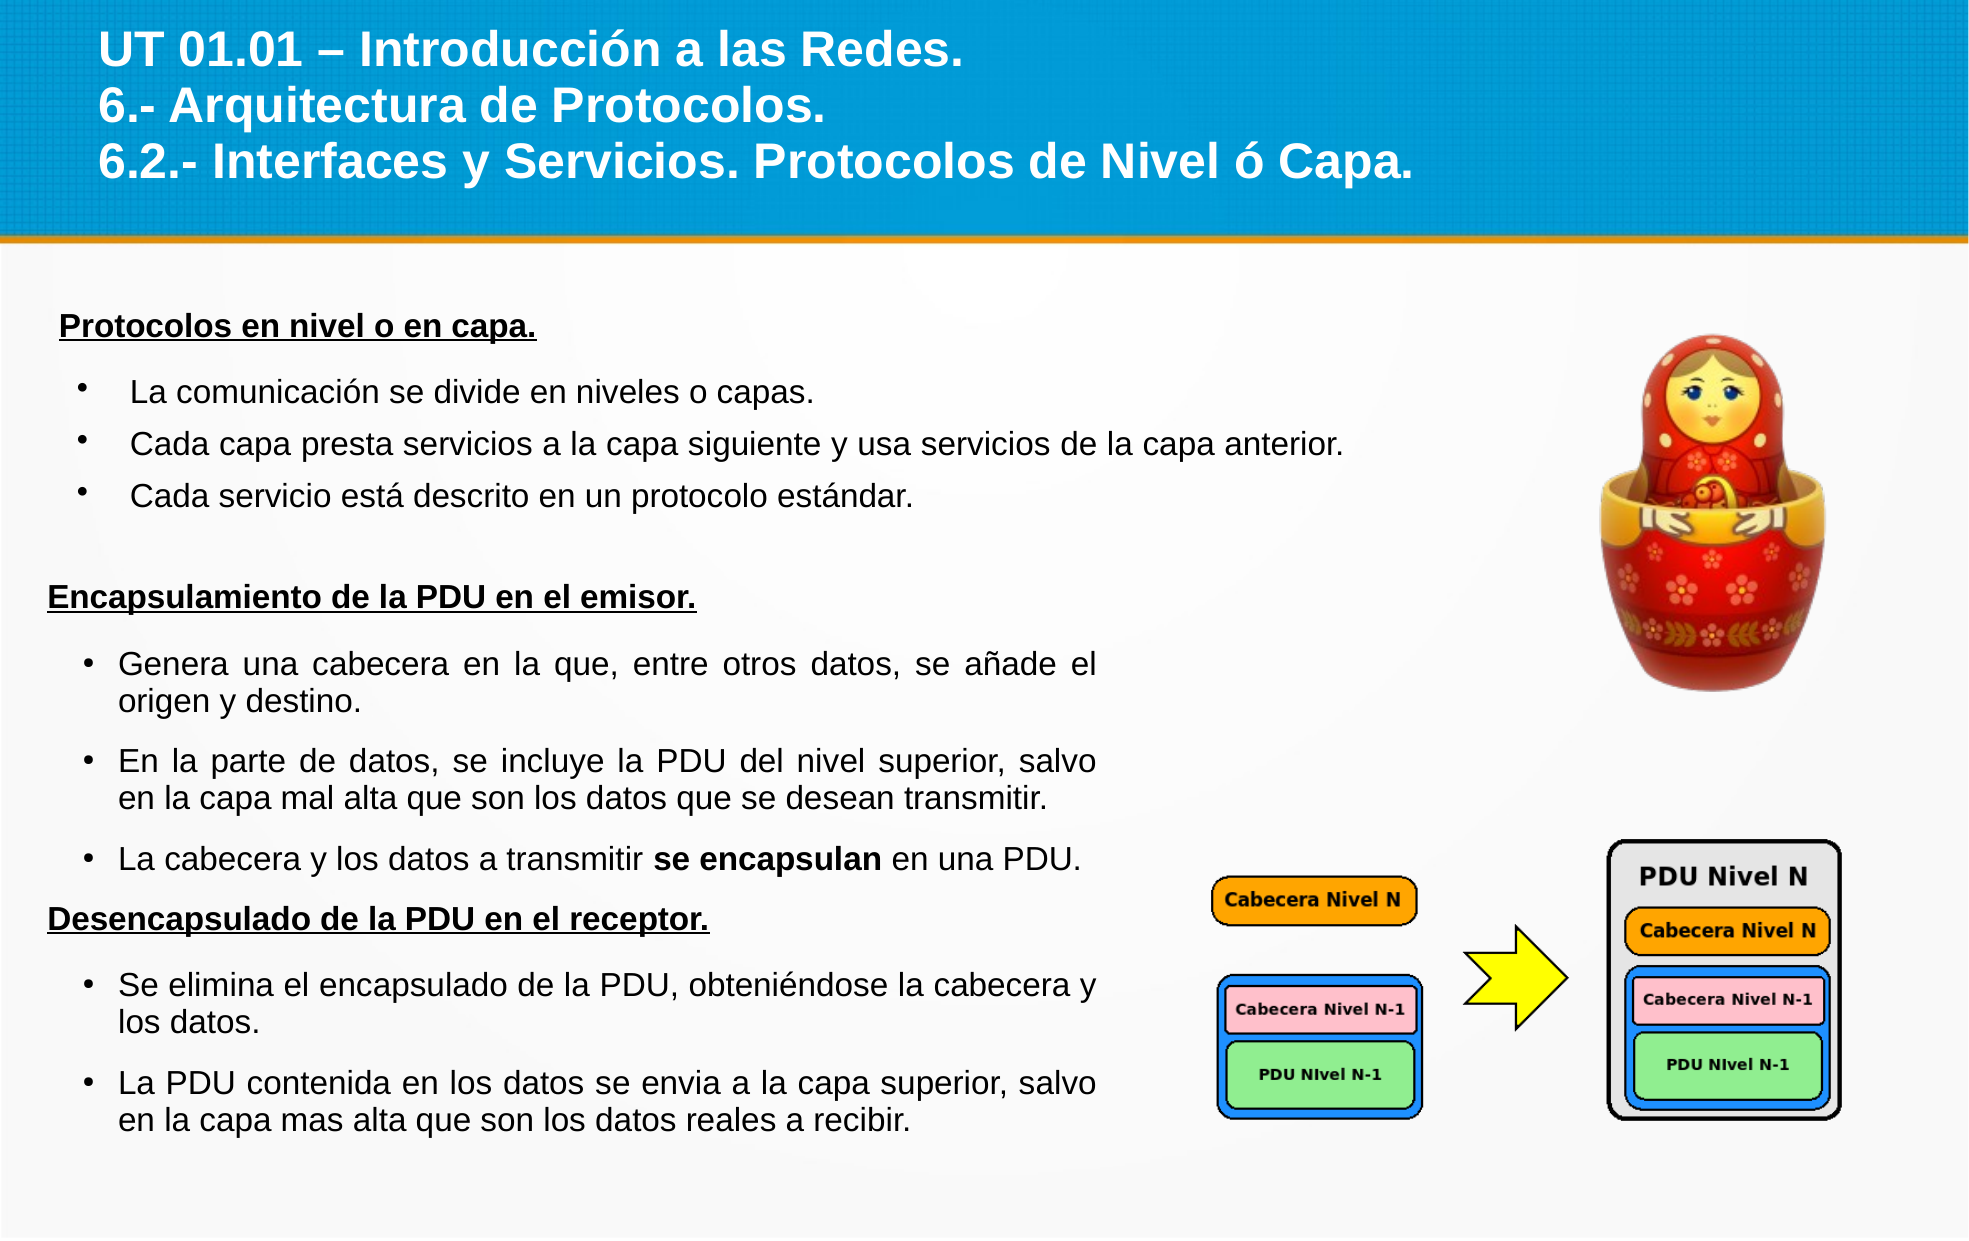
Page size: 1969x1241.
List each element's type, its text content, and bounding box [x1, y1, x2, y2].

list Encapsulamiento de la PDU en el emisor. Genera una cabecera en la que, entre otros datos, se añade el origen y destino. En la parte de datos, se incluye la PDU del nivel superior, salvo en la capa mal alta que son los datos que se desean transmitir. La cabecera y los datos a transmitir se encapsulan en una PDU. Desencapsulado de la PDU en el receptor. Se elimina el encapsulado de la PDU, obteniéndose la cabecera y los datos. La PDU contenida en los datos se envia a la capa superior, salvo en la capa mas alta que son los datos reales a recibir. [47, 578, 1099, 1170]
picture [0, 233, 1969, 1241]
title UT 01.01 – Introducción a las Redes. 6.- Arquitectura de Protocolos. 6.2.- Interfaces y Servicios. Protocolos de Nivel ó Capa. [98, 19, 1870, 189]
list Protocolos en nivel o en capa. La comunicación se divide en niveles o capas. Cada capa presta servicios a la capa siguiente y usa servicios de la capa anterior. Cada servicio está descrito en un protocolo estándar. [59, 307, 1347, 567]
